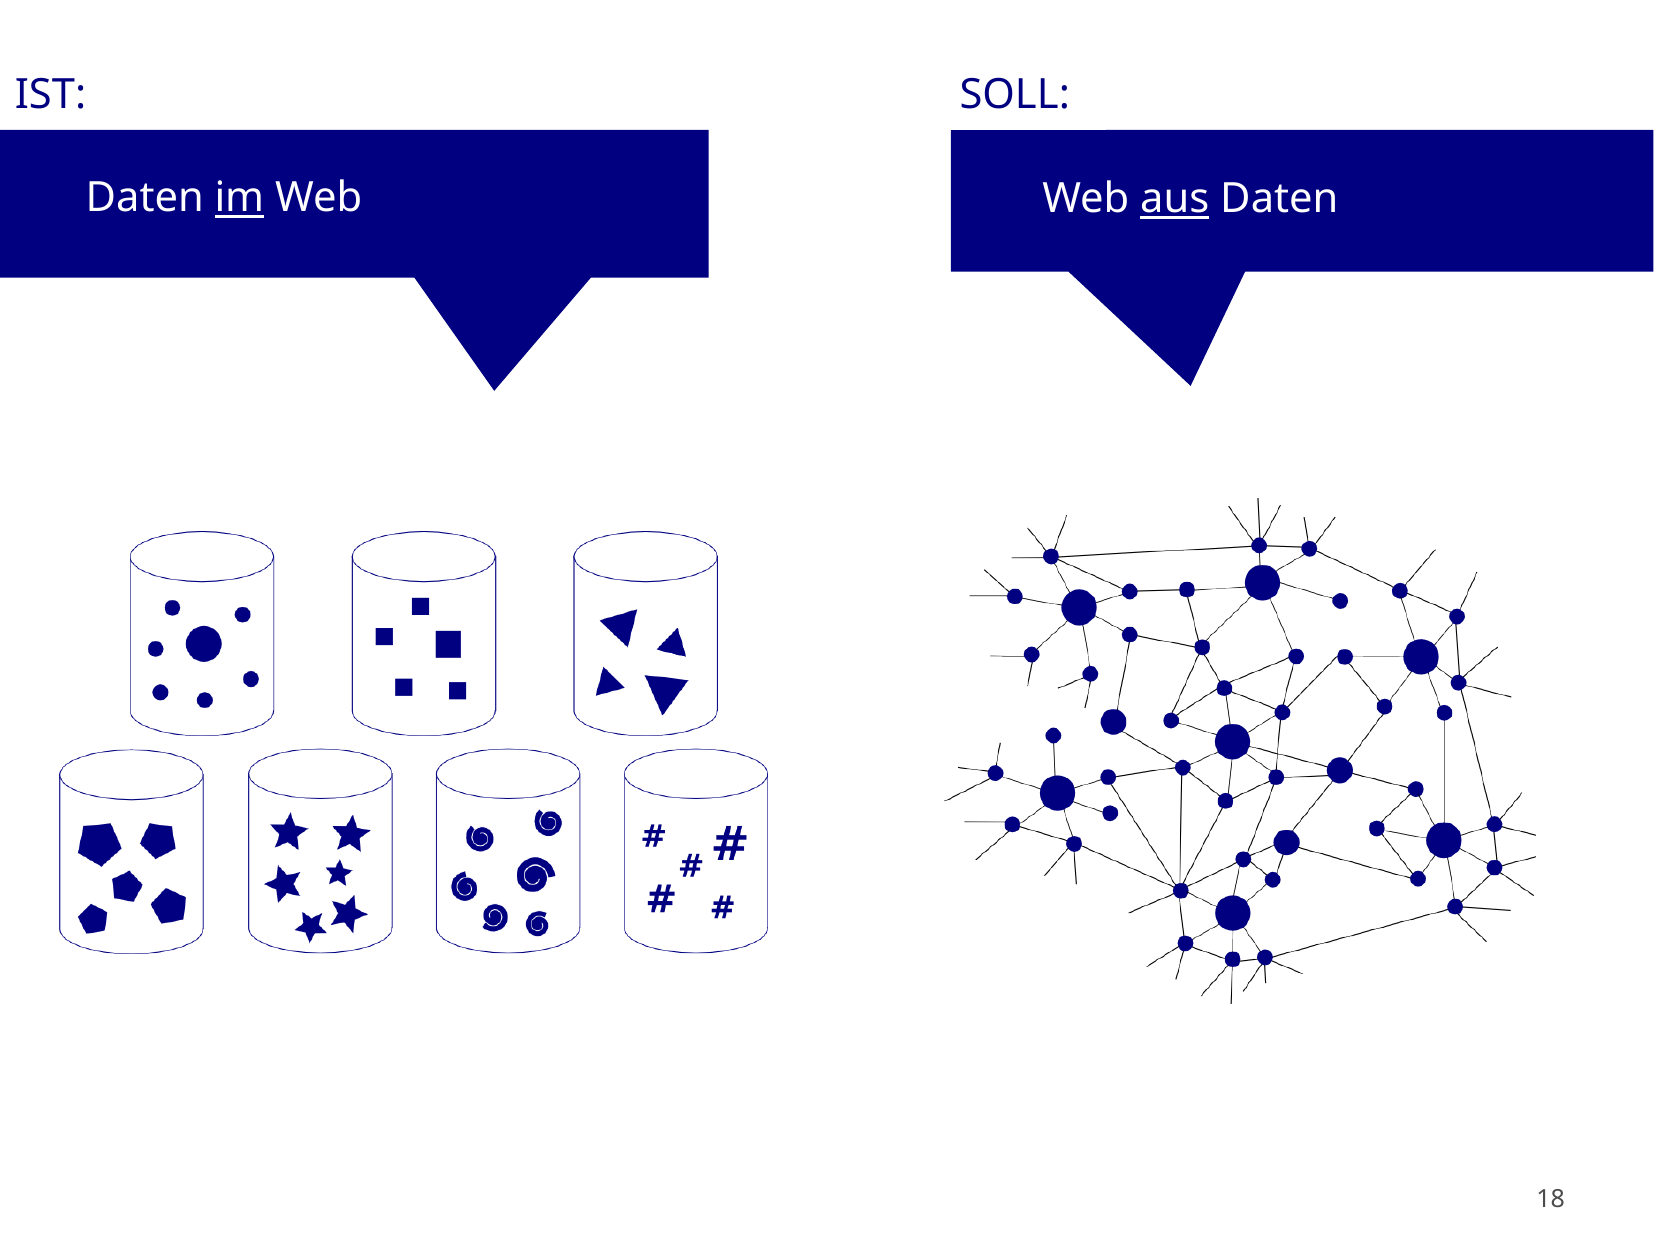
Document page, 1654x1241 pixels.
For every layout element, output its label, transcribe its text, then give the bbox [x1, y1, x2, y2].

text_box SOLL: [944, 56, 1106, 130]
text_box Web aus Daten [1027, 160, 1530, 237]
text_box Daten im Web [70, 159, 573, 233]
picture [59, 531, 768, 954]
picture [944, 498, 1536, 1004]
text_box IST: [0, 56, 123, 130]
text_box [0, 129, 709, 391]
text_box [950, 129, 1654, 386]
